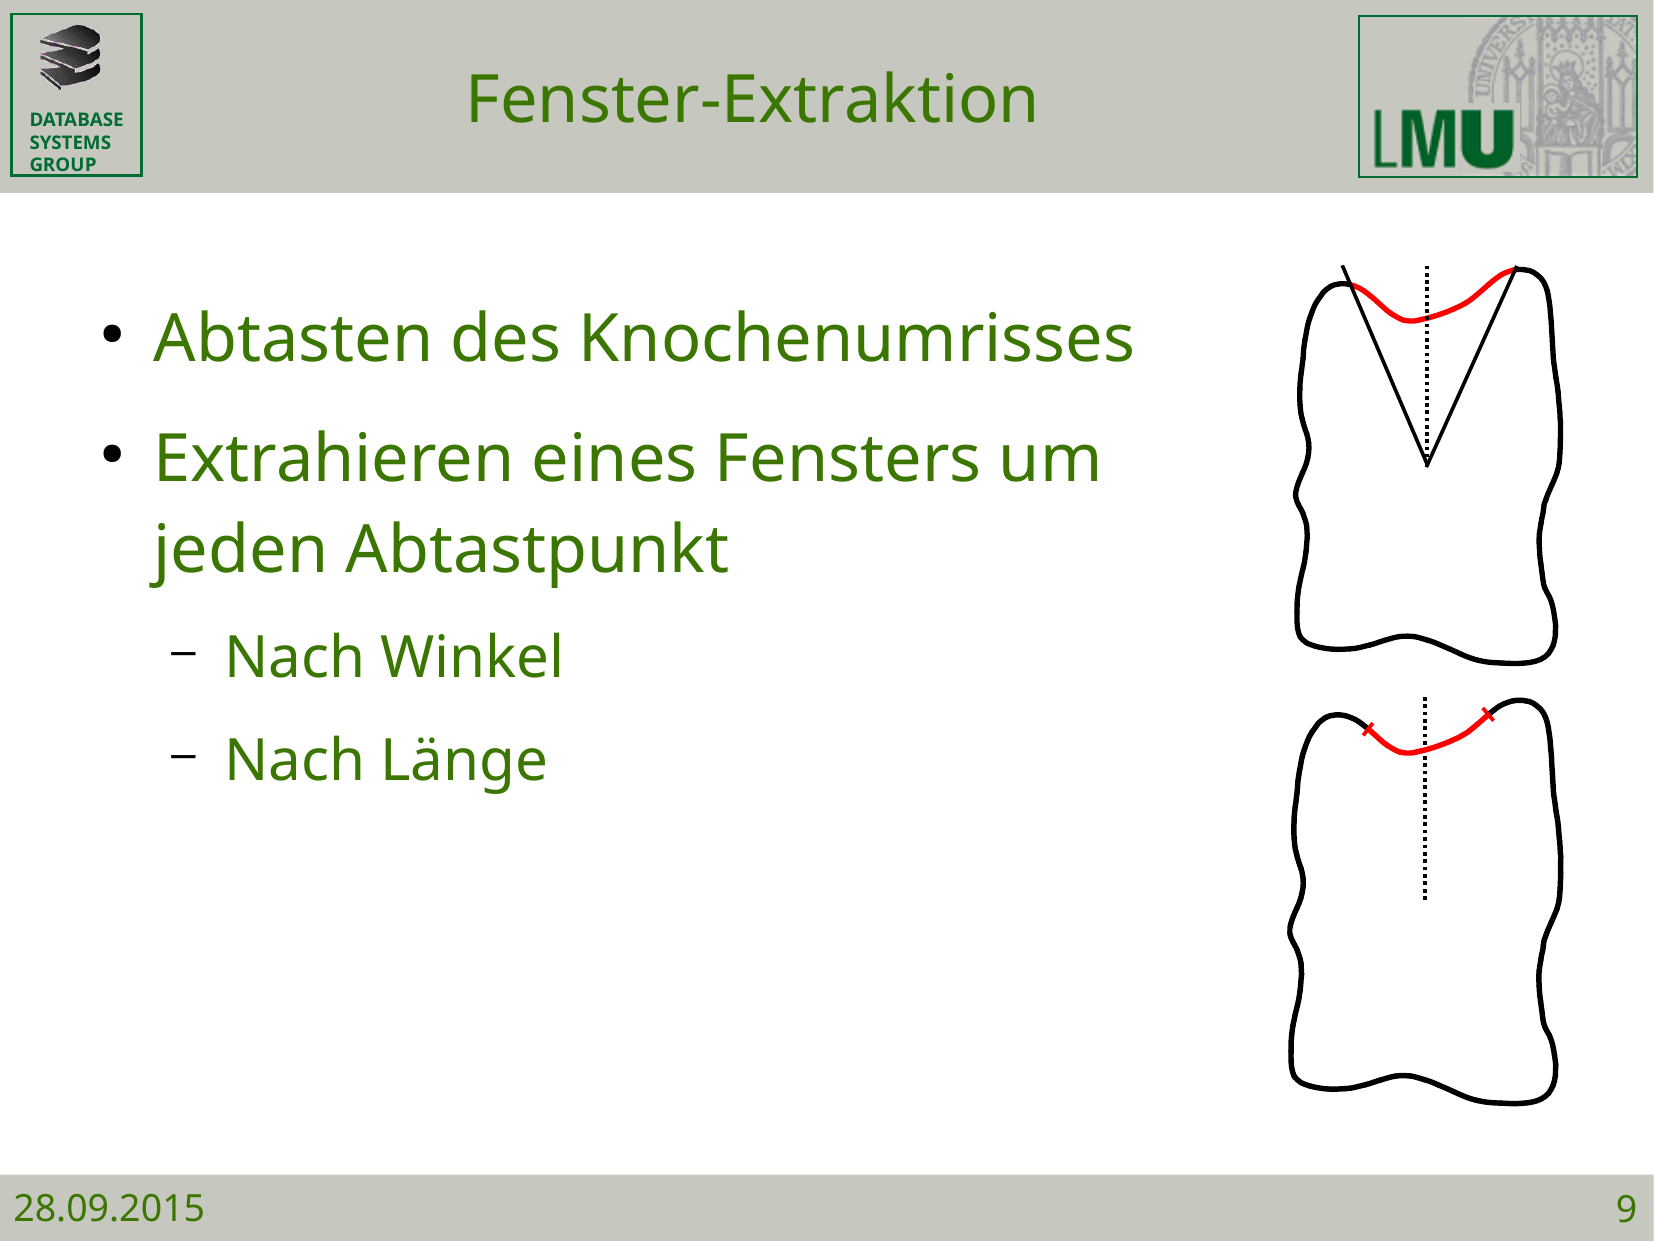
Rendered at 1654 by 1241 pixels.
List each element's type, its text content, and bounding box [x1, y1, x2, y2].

picture [1292, 265, 1564, 668]
picture [1369, 17, 1636, 176]
title Fenster-Extraktion [183, 17, 1323, 177]
list Abtasten des Knochenumrisses Extrahieren eines Fensters um jeden Abtastpunkt Nach Winkel Nach Länge [82, 290, 1571, 1087]
picture [1287, 696, 1565, 1107]
picture [36, 21, 104, 94]
